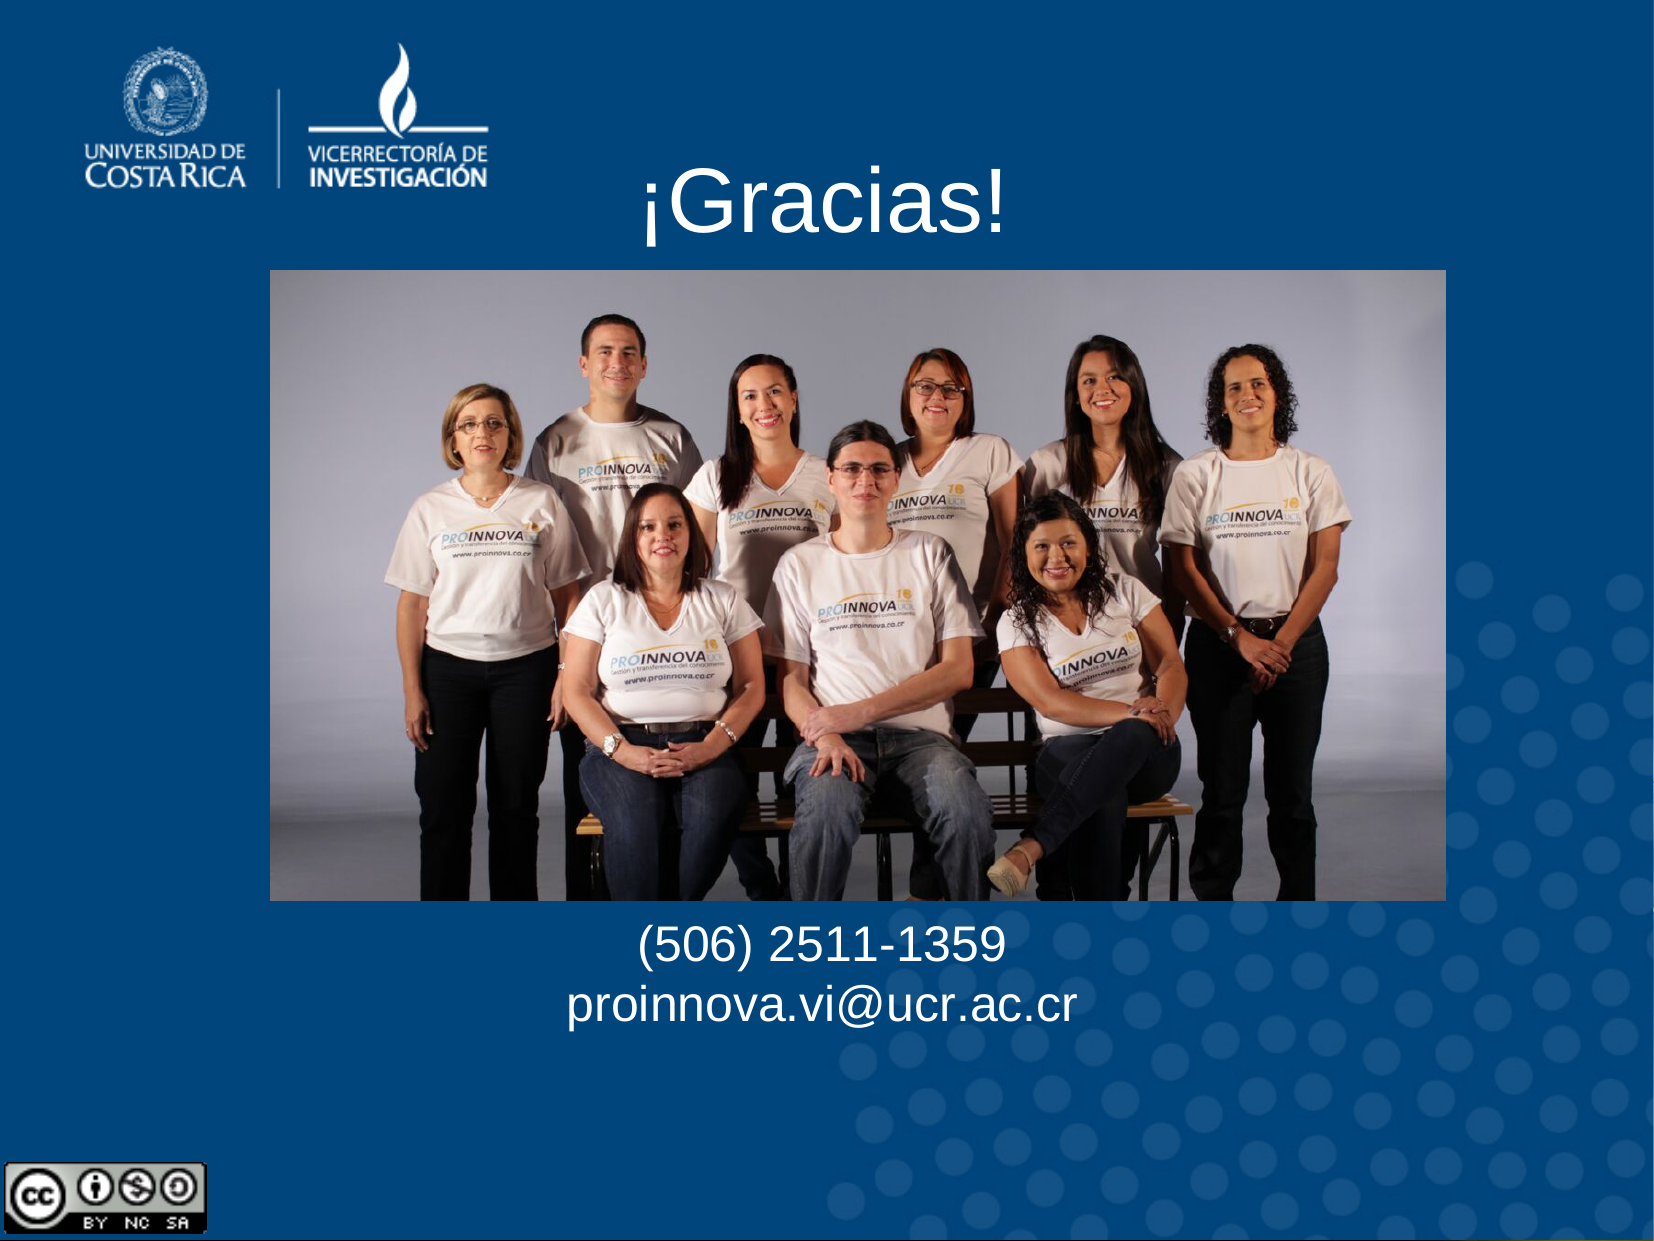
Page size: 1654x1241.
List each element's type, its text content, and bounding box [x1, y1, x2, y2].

picture [0, 0, 1654, 1241]
title ¡Gracias! (506) 2511-1359 proinnova.vi@ucr.ac.cr [37, 99, 1609, 1193]
